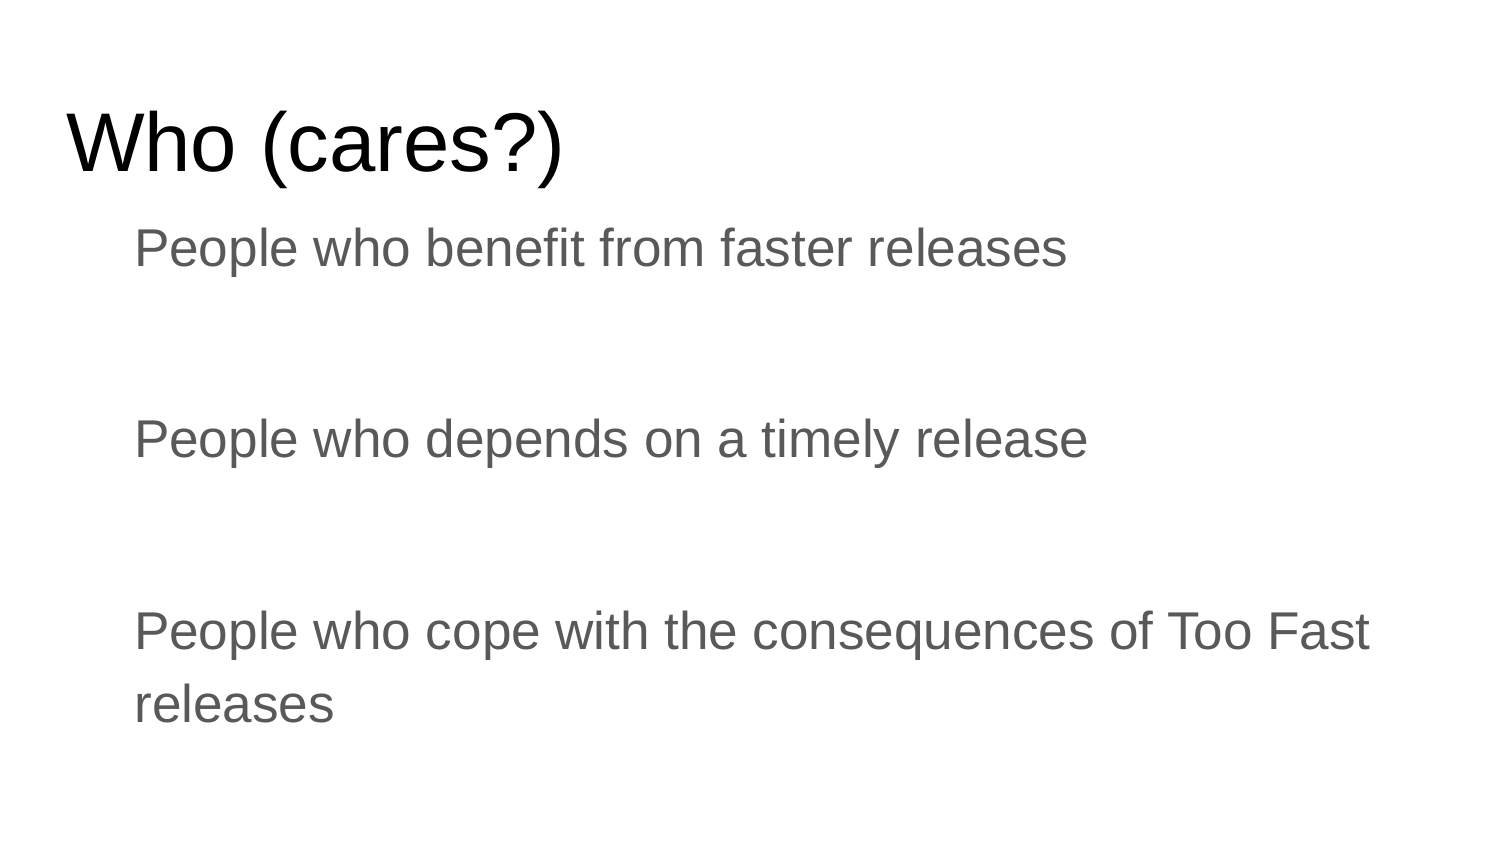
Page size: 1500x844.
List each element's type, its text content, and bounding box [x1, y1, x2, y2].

title Who (cares?) [51, 72, 1449, 167]
list People who benefit from faster releases People who depends on a timely release People who cope with the consequences of Too Fast releases [51, 189, 1449, 750]
